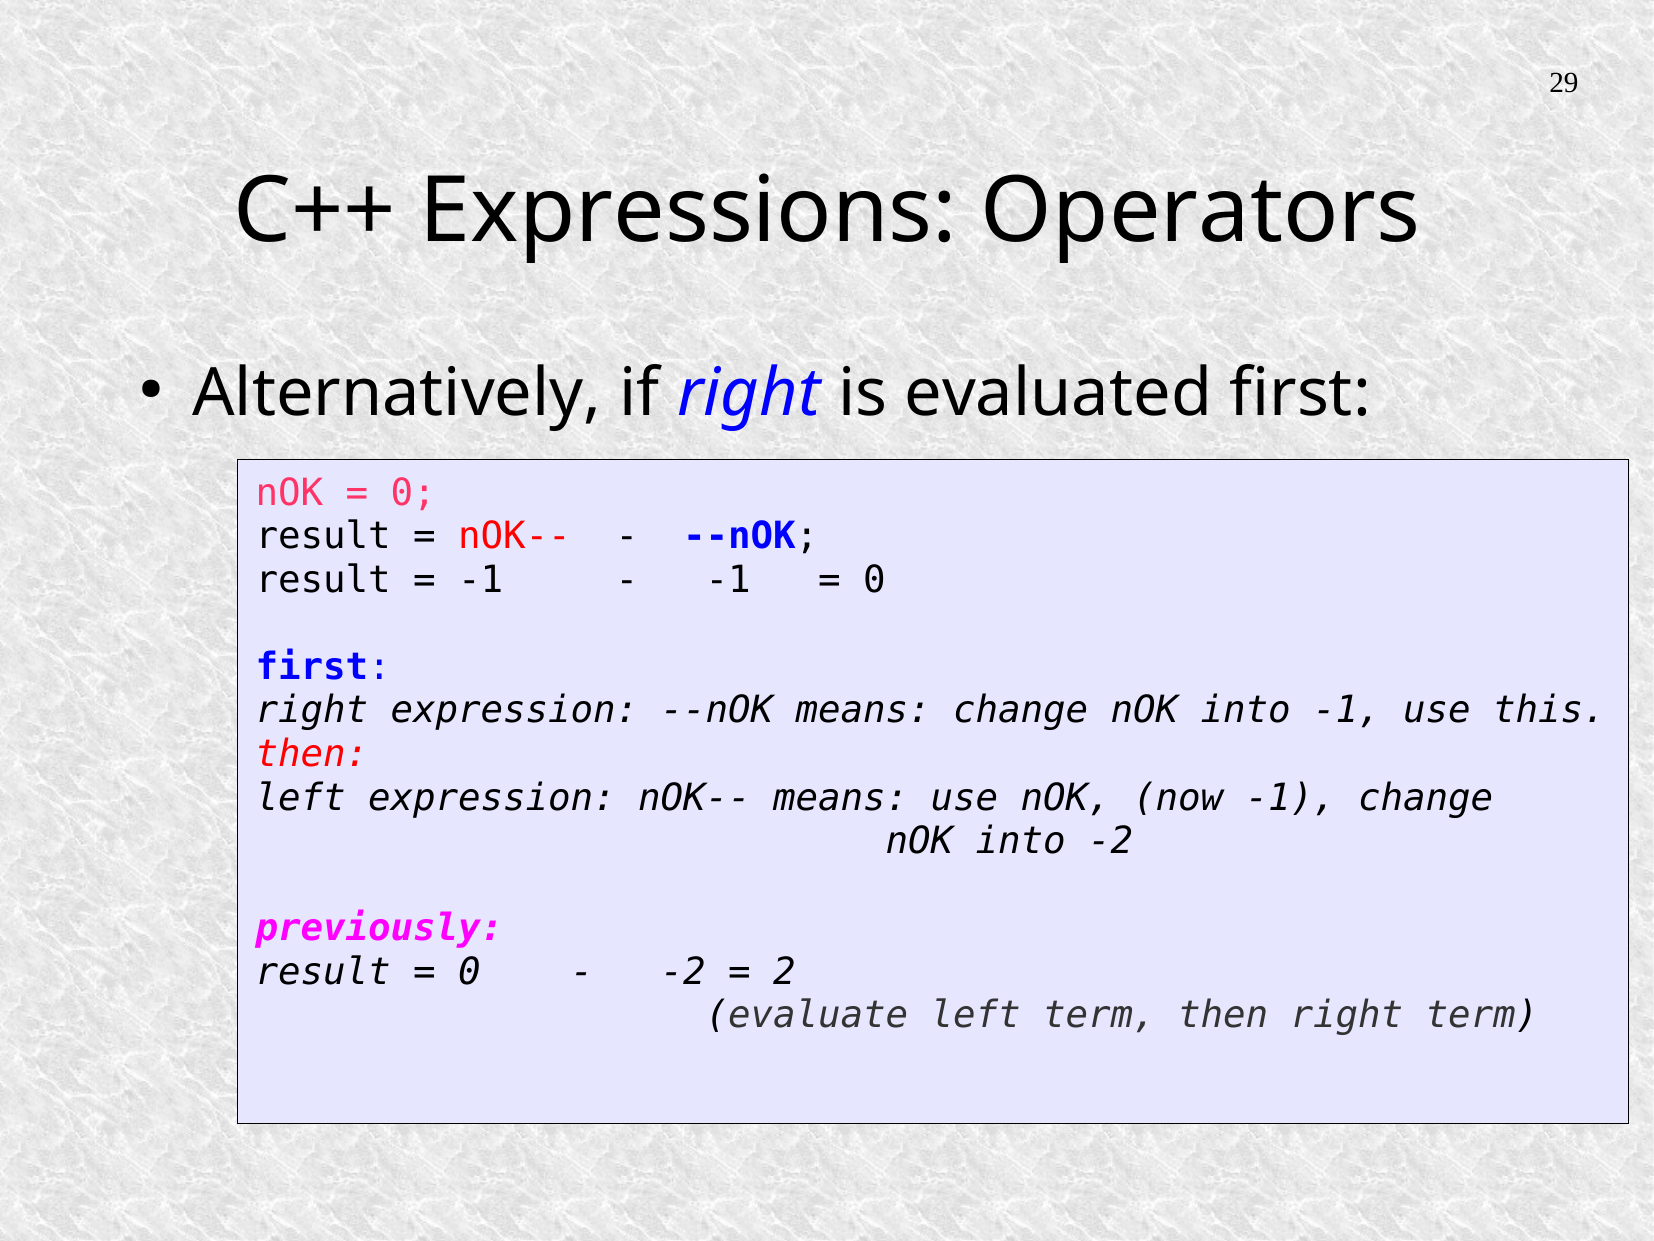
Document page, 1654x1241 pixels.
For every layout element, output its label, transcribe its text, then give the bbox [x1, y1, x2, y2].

title C++ Expressions: Operators [121, 45, 1534, 344]
text_box [1534, 459, 1629, 1124]
list Alternatively, if right is evaluated first: [121, 344, 1534, 1126]
picture [0, 0, 1654, 1241]
text_box nOK = 0; result = nOK-- - --nOK; result = -1 - -1 = 0 first: right expression: --nOK means: change nOK into -1, use this. then: left expression: nOK-- means: use nOK, (now -1), change nOK into -2 previously: result = 0 - -2 = 2 (evaluate left term, then right term) [255, 470, 1611, 1175]
